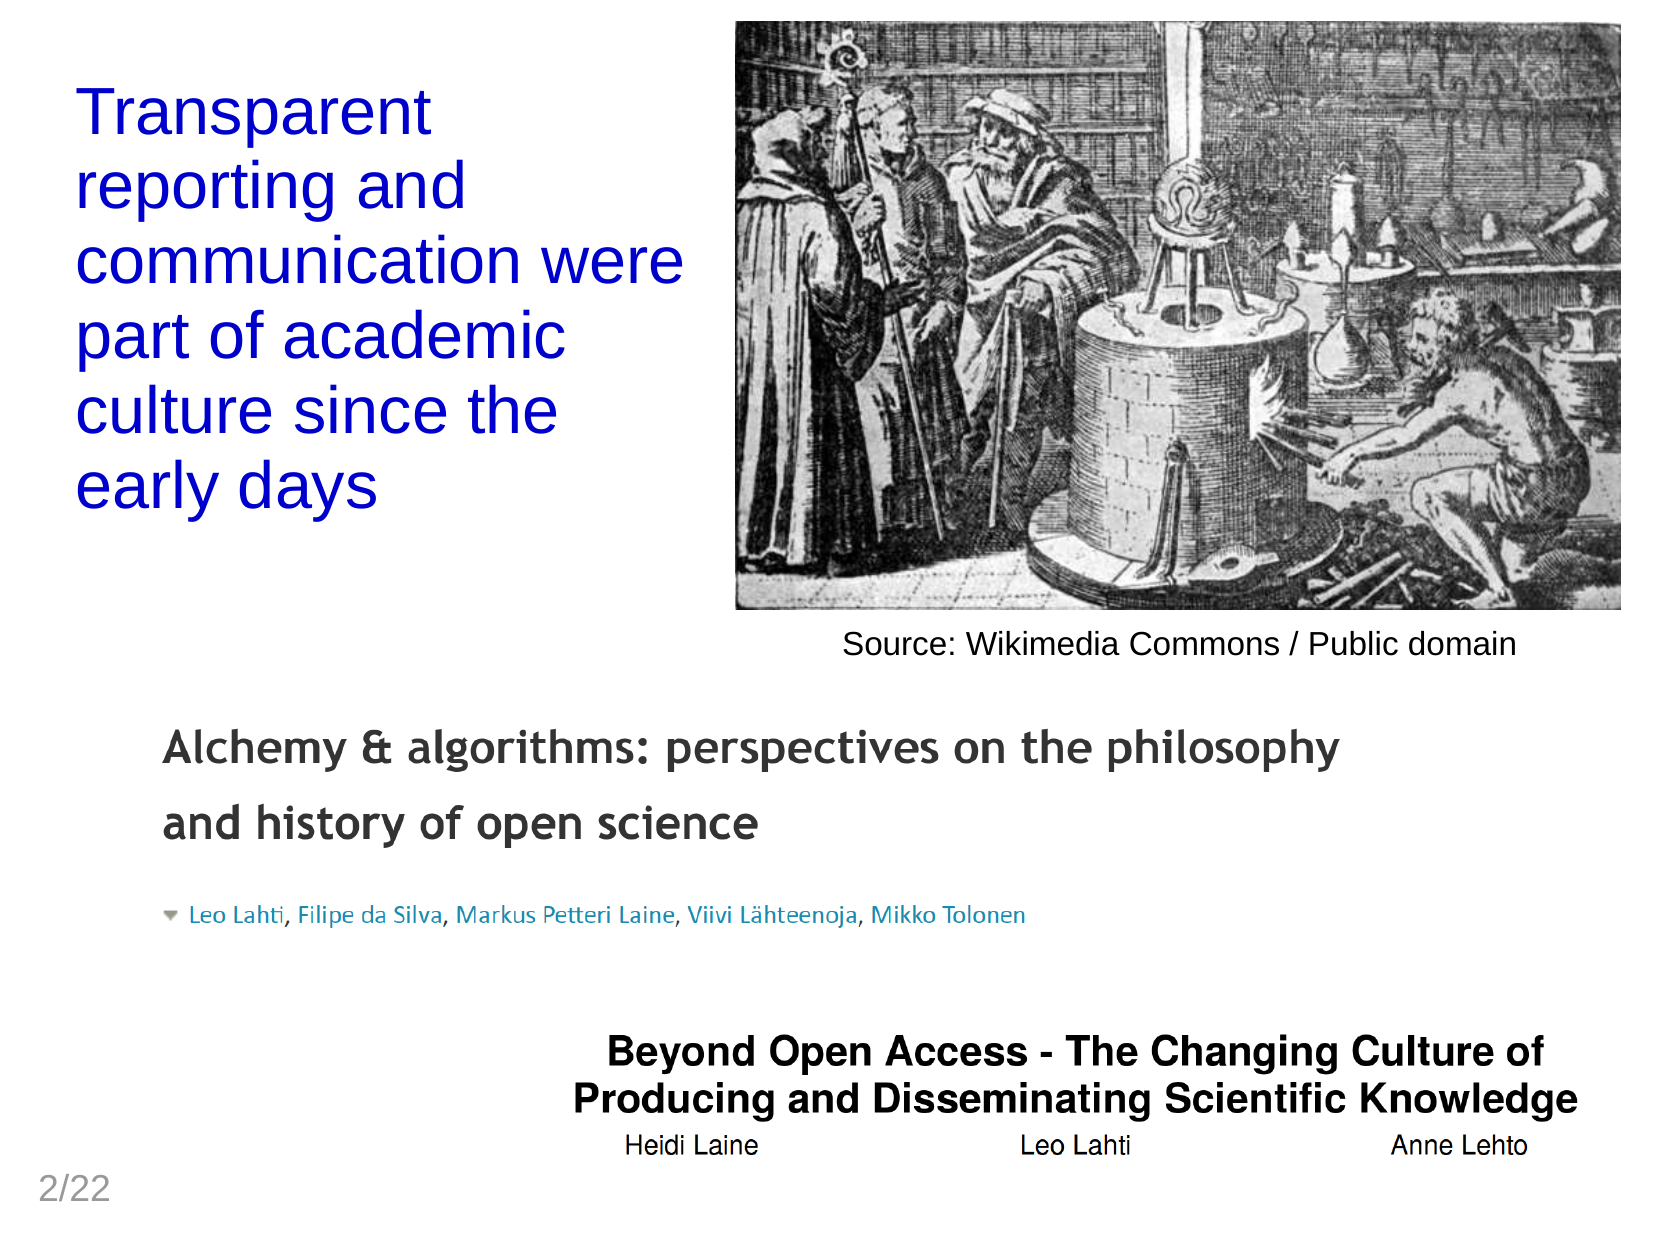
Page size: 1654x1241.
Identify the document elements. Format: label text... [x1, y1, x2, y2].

text_box Source: Wikimedia Commons / Public domain [827, 618, 1548, 671]
picture [134, 698, 1373, 962]
title Transparent reporting and communication were part of academic culture since the early days [75, 61, 723, 535]
picture [735, 21, 1621, 610]
picture [536, 997, 1619, 1159]
text_box <number>/22 [23, 1159, 256, 1231]
